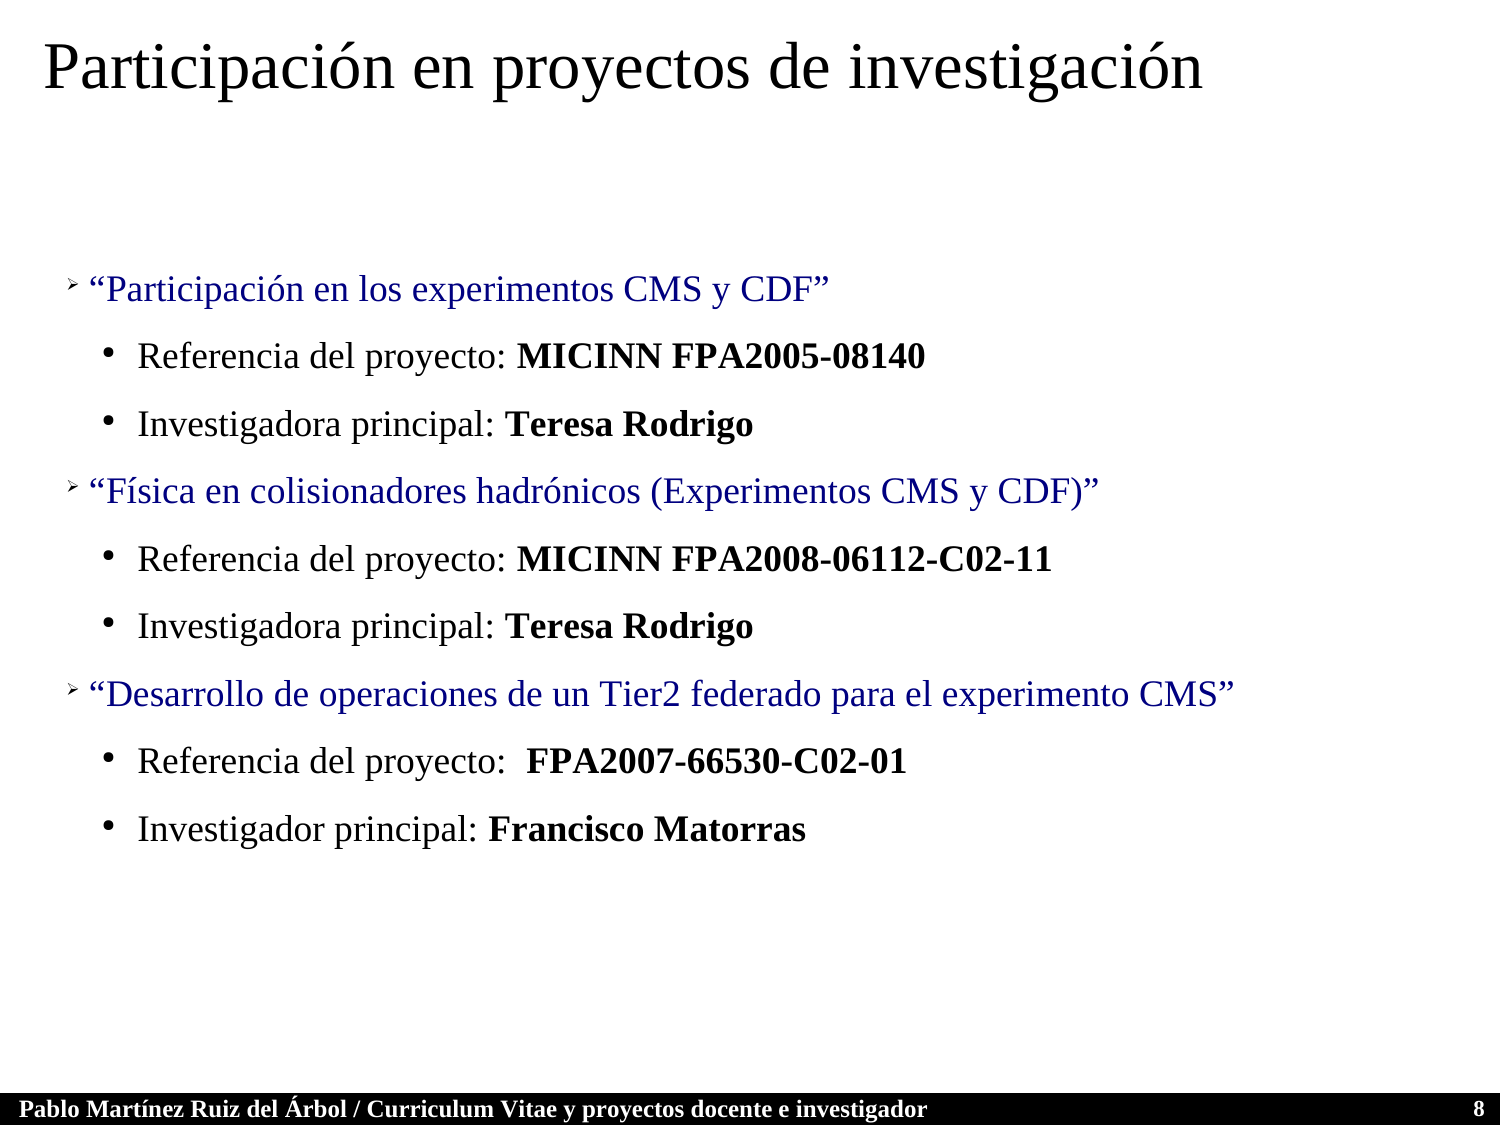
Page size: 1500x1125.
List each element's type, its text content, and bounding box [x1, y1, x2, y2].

text_box Participación en proyectos de investigación [0, 12, 1276, 121]
text_box “Participación en los experimentos CMS y CDF” Referencia del proyecto: MICINN FPA2005-08140 Investigadora principal: Teresa Rodrigo “Física en colisionadores hadrónicos (Experimentos CMS y CDF)” Referencia del proyecto: MICINN FPA2008-06112-C02-11 Investigadora principal: Teresa Rodrigo “Desarrollo de operaciones de un Tier2 federado para el experimento CMS” Referencia del proyecto: FPA2007-66530-C02-01 Investigador principal: Francisco Matorras [47, 229, 1428, 971]
